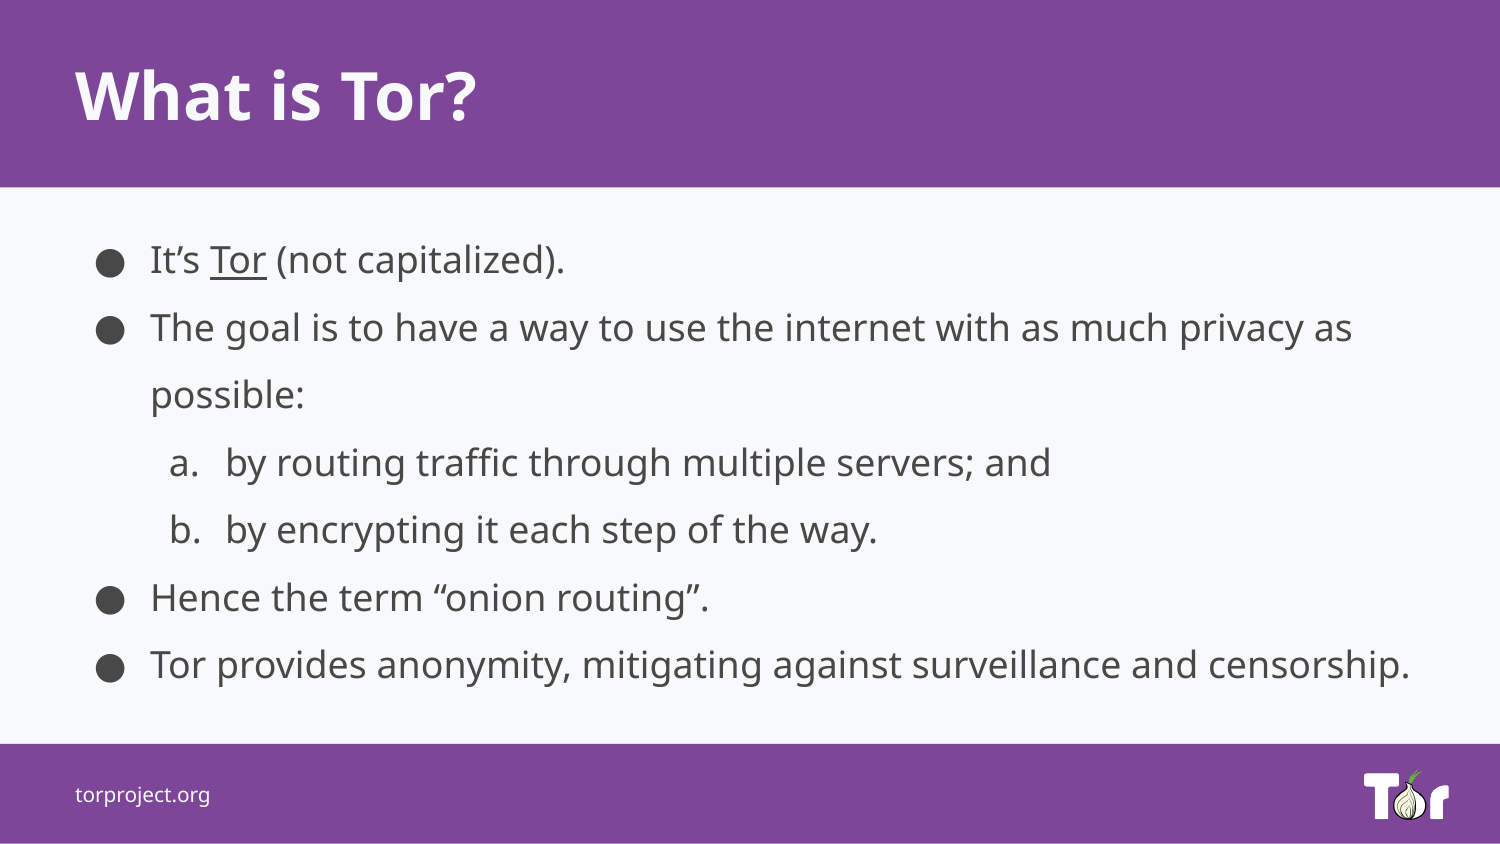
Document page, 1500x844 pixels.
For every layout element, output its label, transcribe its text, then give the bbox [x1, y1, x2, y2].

list It’s Tor (not capitalized). The goal is to have a way to use the internet with as much privacy as possible: by routing traffic through multiple servers; and by encrypting it each step of the way. Hence the term “onion routing”. Tor provides anonymity, mitigating against surveillance and censorship. [75, 187, 1463, 713]
picture [1364, 768, 1449, 820]
title What is Tor? [75, 46, 1436, 141]
